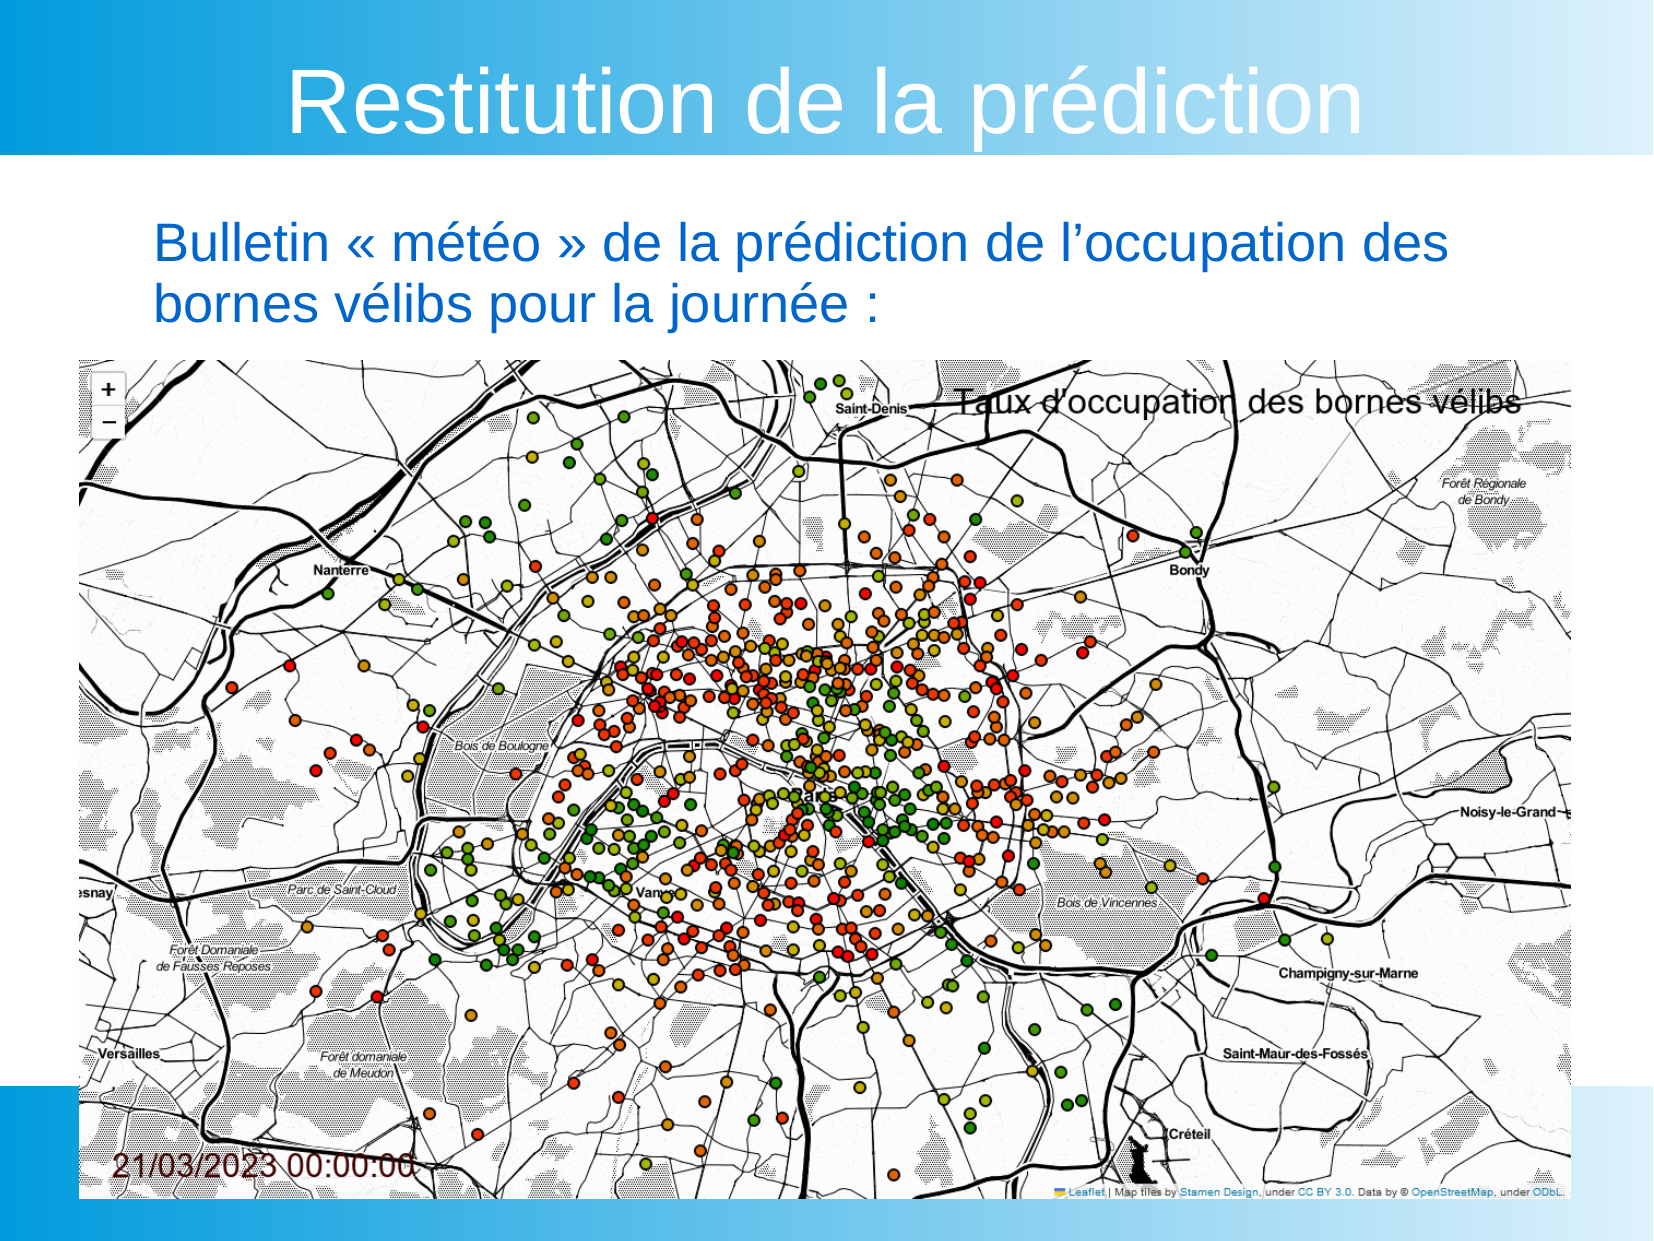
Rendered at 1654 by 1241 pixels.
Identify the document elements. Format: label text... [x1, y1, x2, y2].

title Restitution de la prédiction [82, 49, 1571, 155]
list Bulletin « météo » de la prédiction de l’occupation des bornes vélibs pour la journée : [82, 212, 1571, 360]
picture [79, 360, 1571, 1241]
